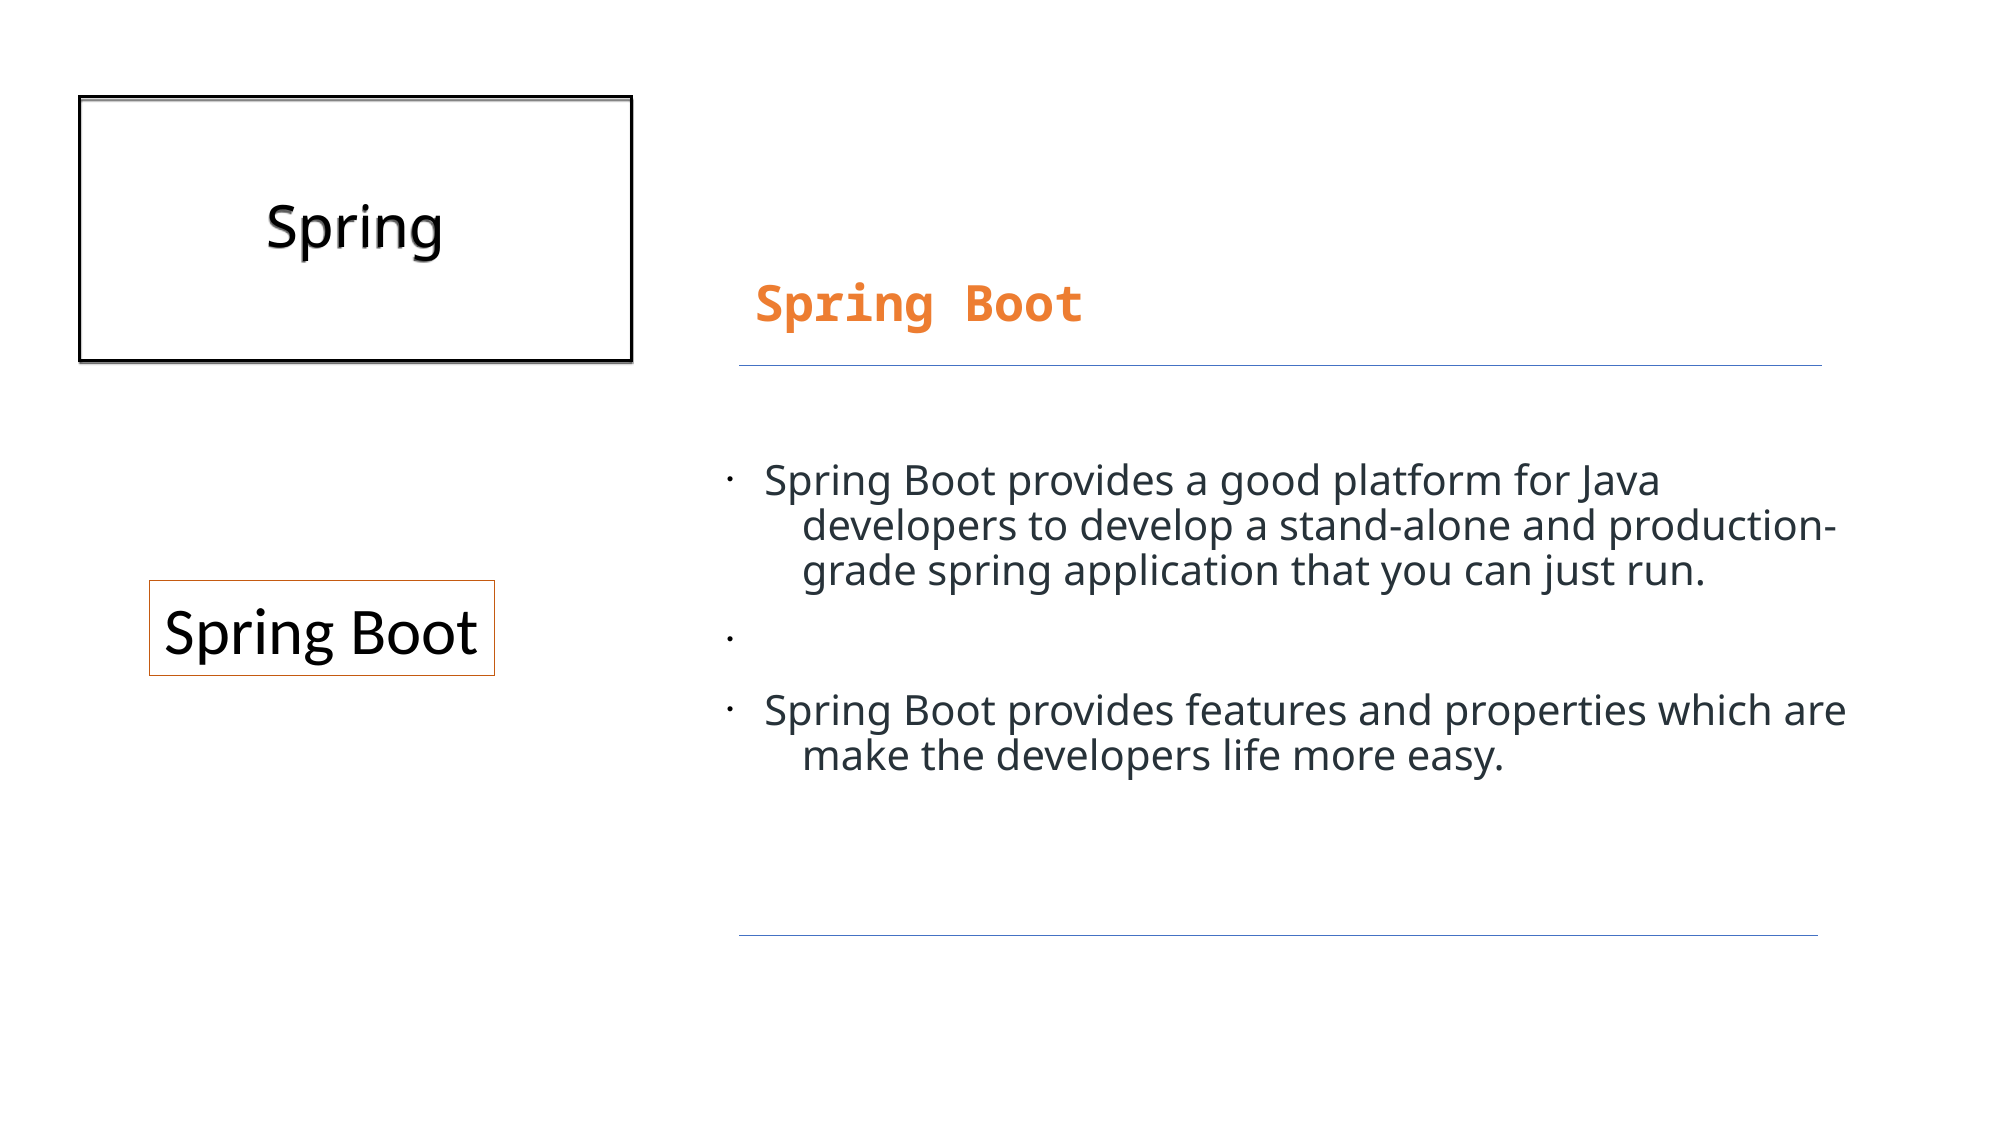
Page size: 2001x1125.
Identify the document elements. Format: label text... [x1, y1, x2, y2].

text_box Spring Boot provides a good platform for Java developers to develop a stand-alone and production-grade spring application that you can just run. Spring Boot provides features and properties which are make the developers life more easy. [711, 451, 1883, 806]
text_box Spring Boot [150, 581, 495, 676]
text_box Spring Boot [739, 263, 1739, 340]
title Spring [79, 96, 632, 361]
